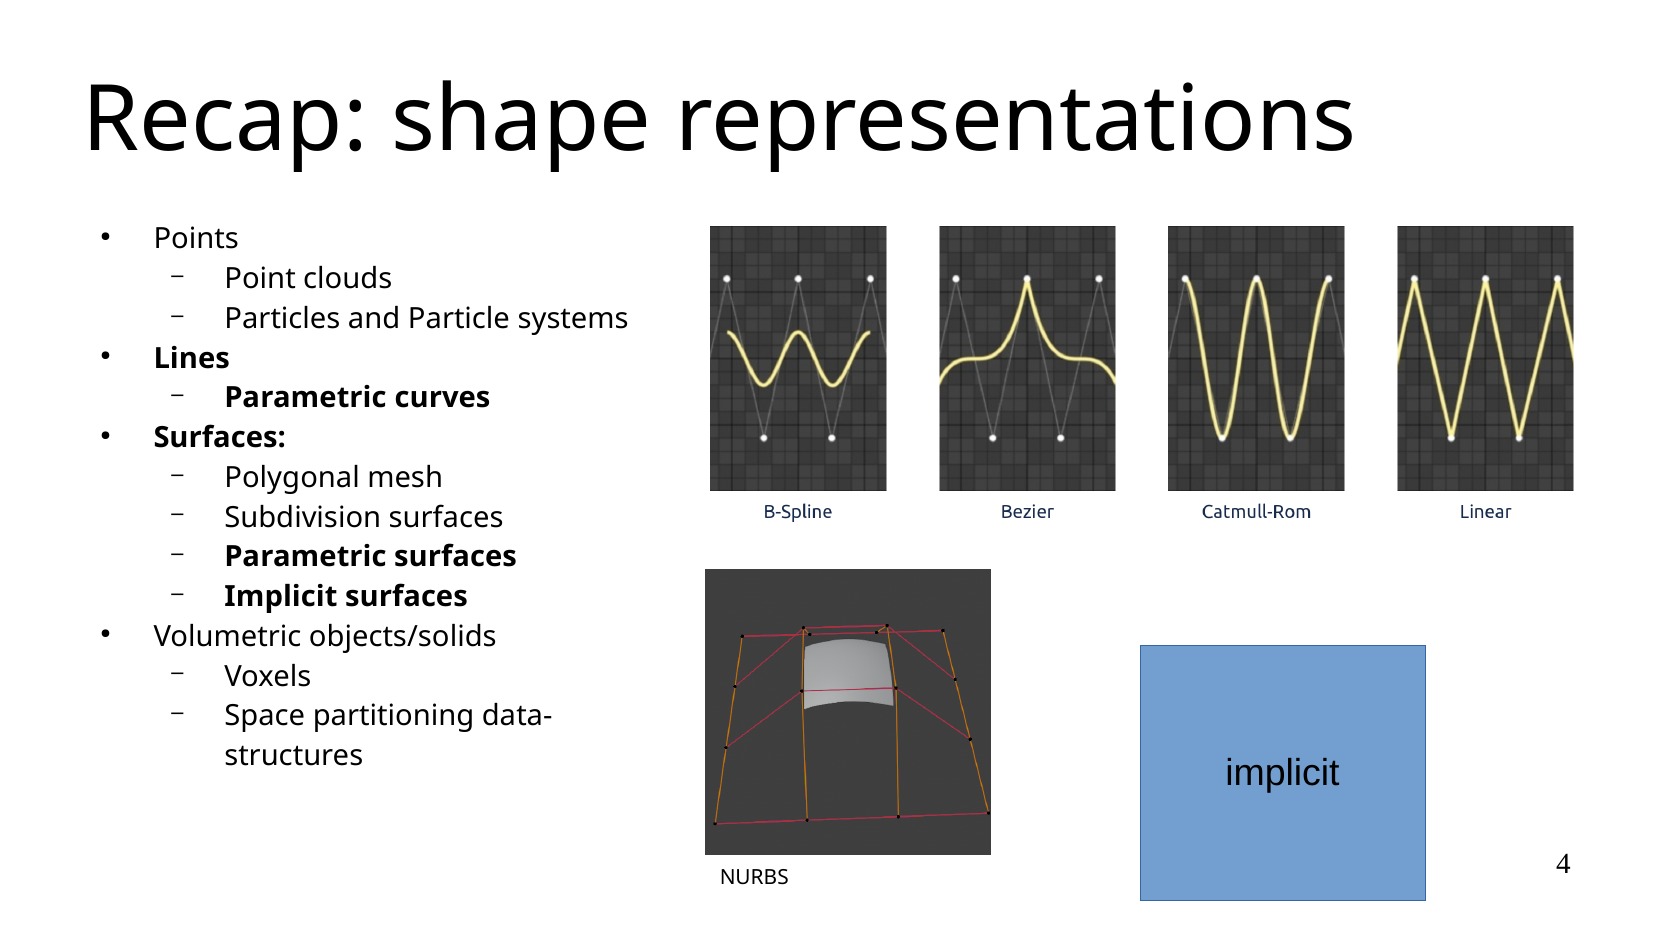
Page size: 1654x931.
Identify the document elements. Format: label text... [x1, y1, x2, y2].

list Points Point clouds Particles and Particle systems Lines Parametric curves Surfaces: Polygonal mesh Subdivision surfaces Parametric surfaces Implicit surfaces Volumetric objects/solids Voxels Space partitioning data-structures [82, 217, 676, 871]
text_box implicit [1140, 645, 1426, 901]
picture [707, 224, 1576, 529]
picture [705, 569, 991, 855]
title Recap: shape representations [82, 37, 1571, 193]
text_box NURBS [705, 855, 1051, 896]
